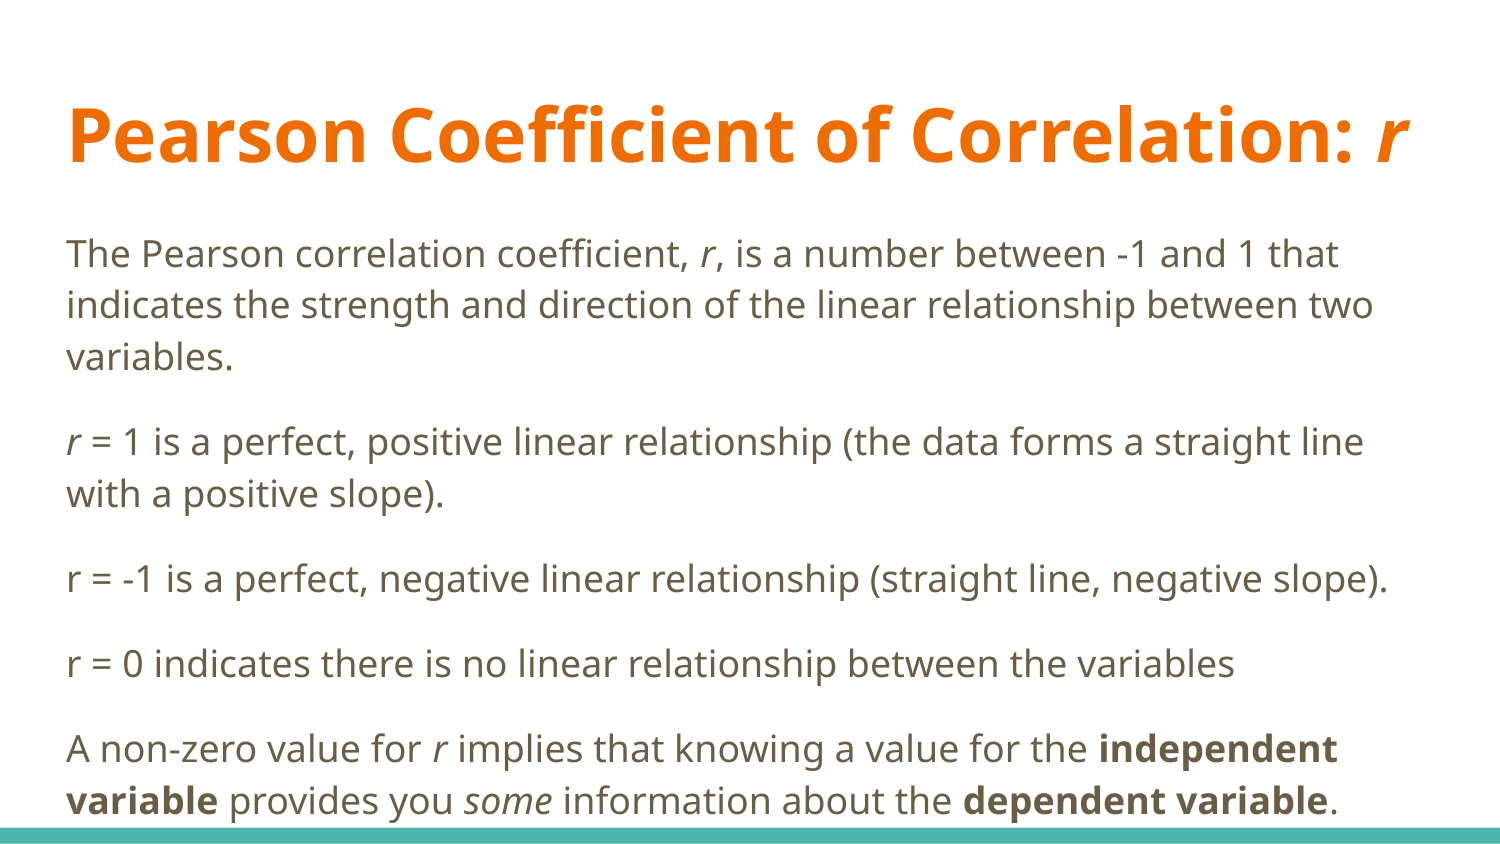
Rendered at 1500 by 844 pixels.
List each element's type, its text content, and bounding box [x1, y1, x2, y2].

title Pearson Coefficient of Correlation: r [51, 72, 1449, 189]
list The Pearson correlation coefficient, r, is a number between -1 and 1 that indicates the strength and direction of the linear relationship between two variables. r = 1 is a perfect, positive linear relationship (the data forms a straight line with a positive slope). r = -1 is a perfect, negative linear relationship (straight line, negative slope). r = 0 indicates there is no linear relationship between the variables A non-zero value for r implies that knowing a value for the independent variable provides you some information about the dependent variable. [51, 207, 1449, 750]
